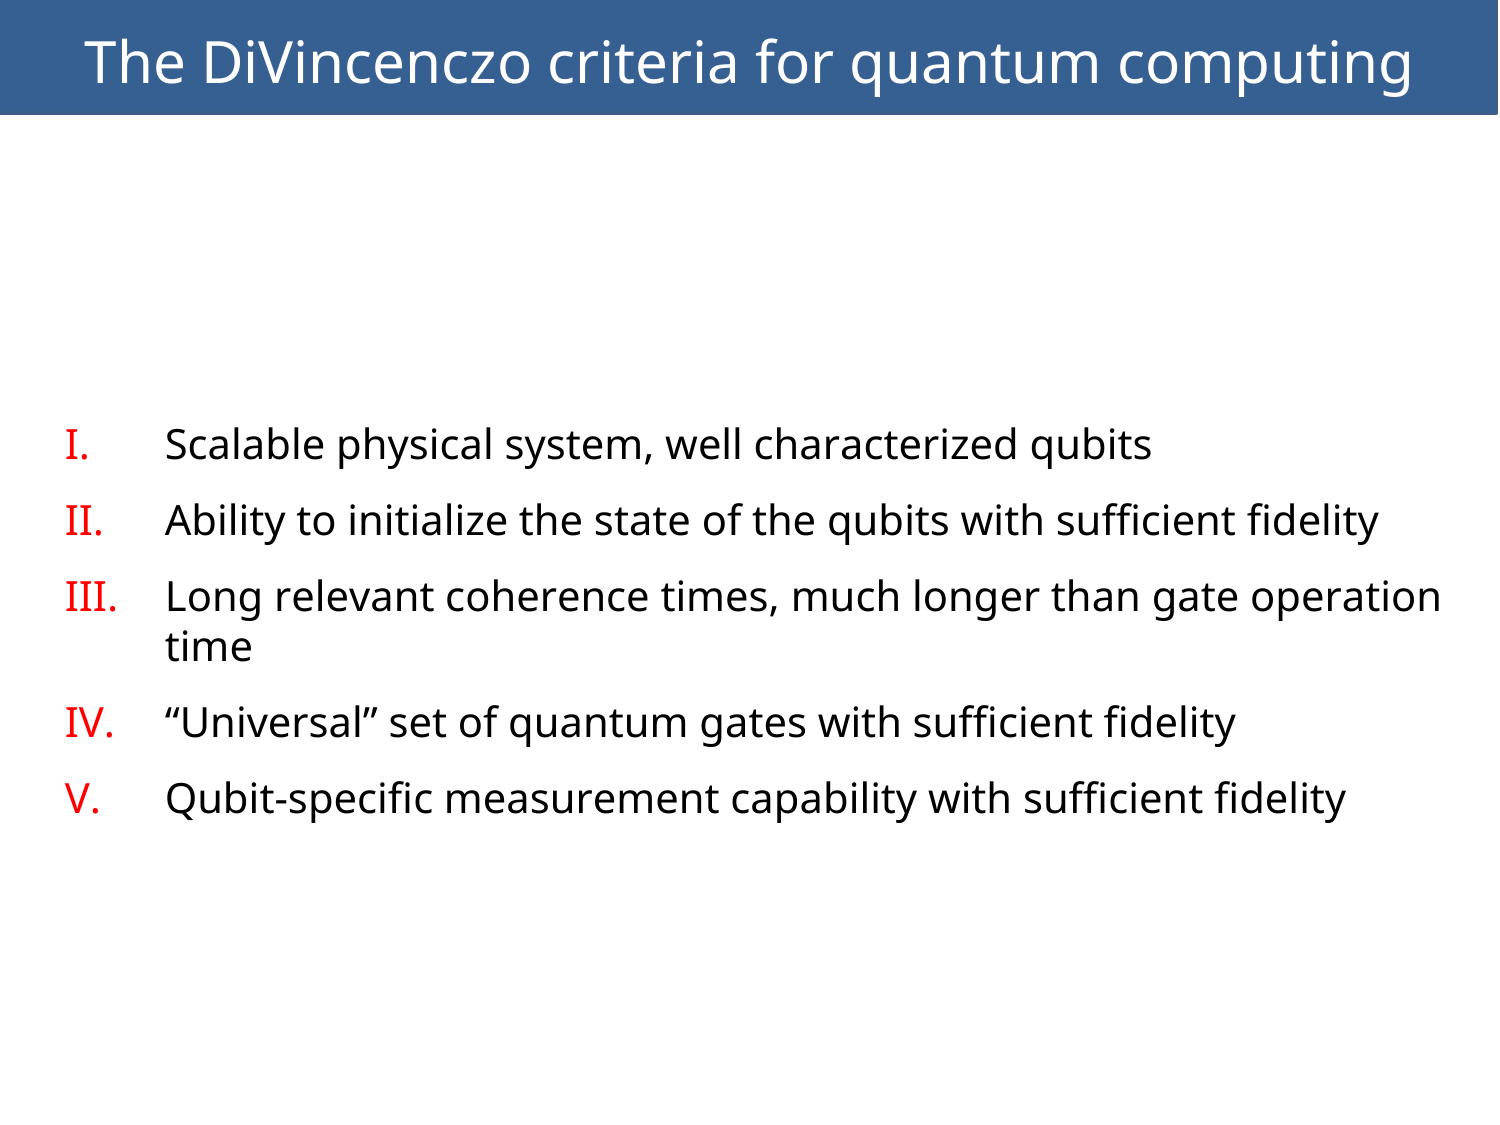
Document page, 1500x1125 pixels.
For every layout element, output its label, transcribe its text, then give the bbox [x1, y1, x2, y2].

text_box Scalable physical system, well characterized qubits Ability to initialize the state of the qubits with sufficient fidelity Long relevant coherence times, much longer than gate operation time “Universal” set of quantum gates with sufficient fidelity Qubit-specific measurement capability with sufficient fidelity [49, 409, 1500, 830]
text_box The DiVincenczo criteria for quantum computing [45, 17, 1454, 103]
